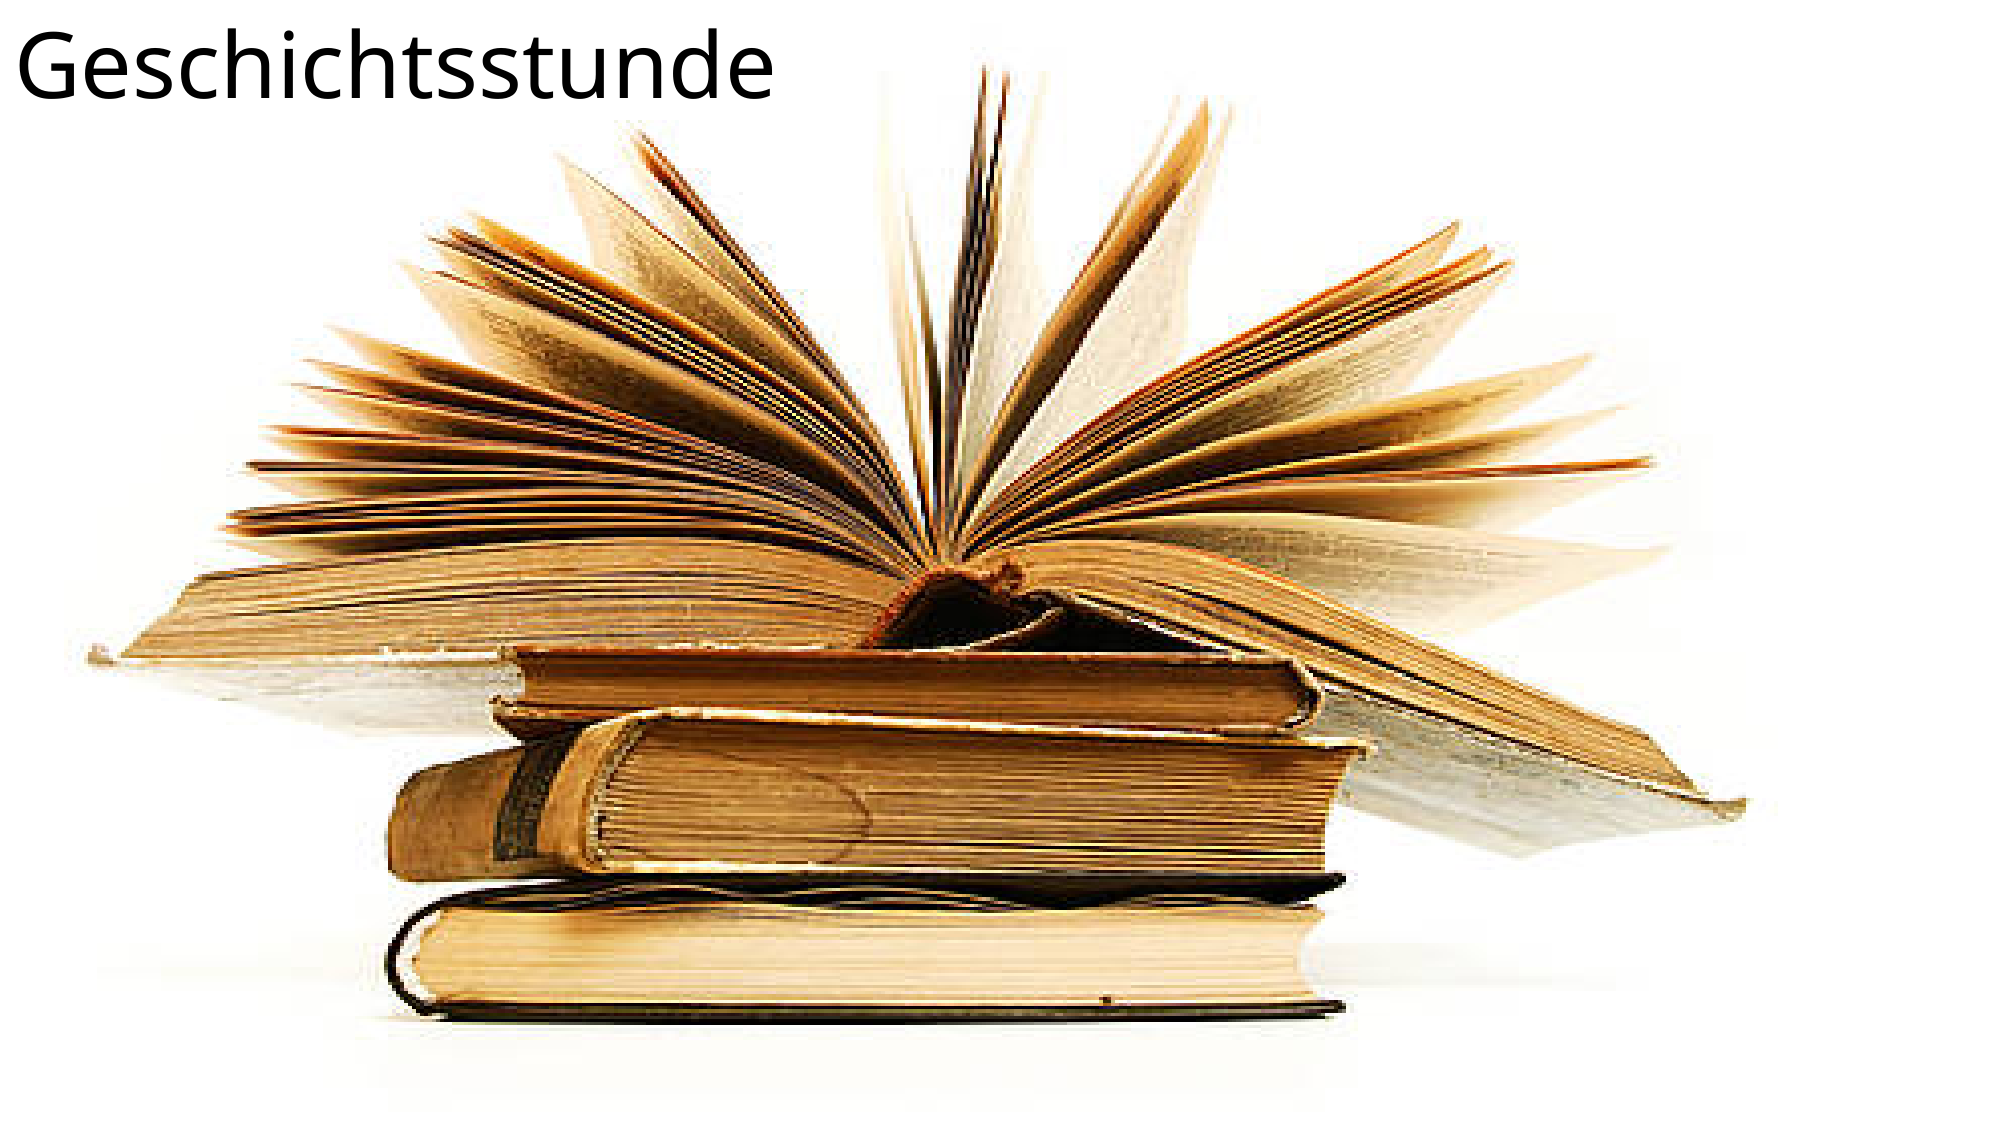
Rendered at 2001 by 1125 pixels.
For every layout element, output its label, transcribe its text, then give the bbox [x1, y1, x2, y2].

picture [0, 0, 2000, 1125]
title Geschichtsstunde [0, 11, 1725, 230]
